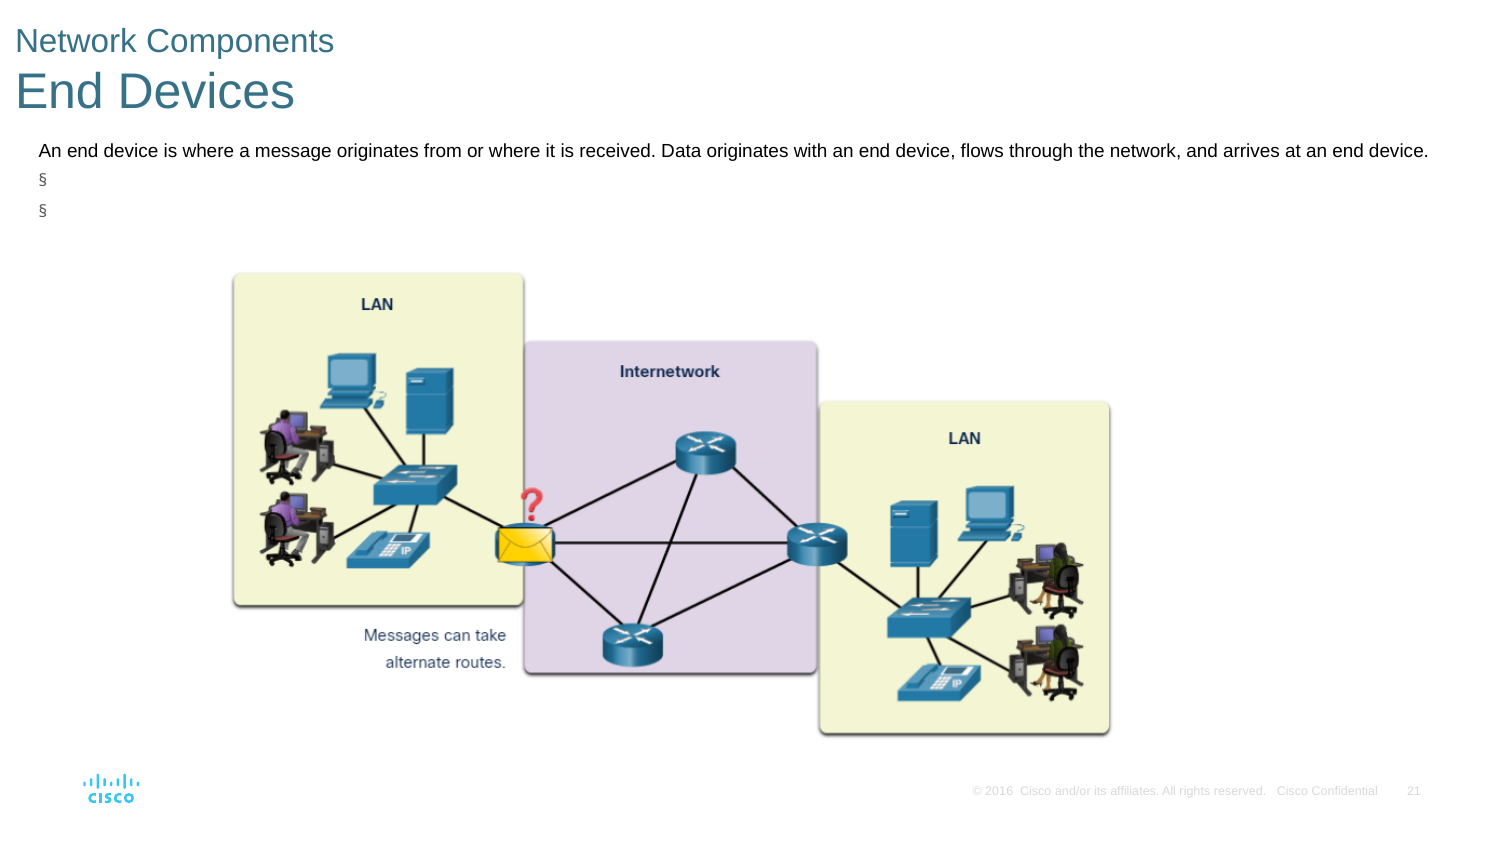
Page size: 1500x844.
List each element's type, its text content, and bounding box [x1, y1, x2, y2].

picture [228, 269, 1121, 750]
title Network Components End Devices [0, 6, 1500, 132]
list An end device is where a message originates from or where it is received. Data originates with an end device, flows through the network, and arrives at an end device. [23, 131, 1476, 270]
